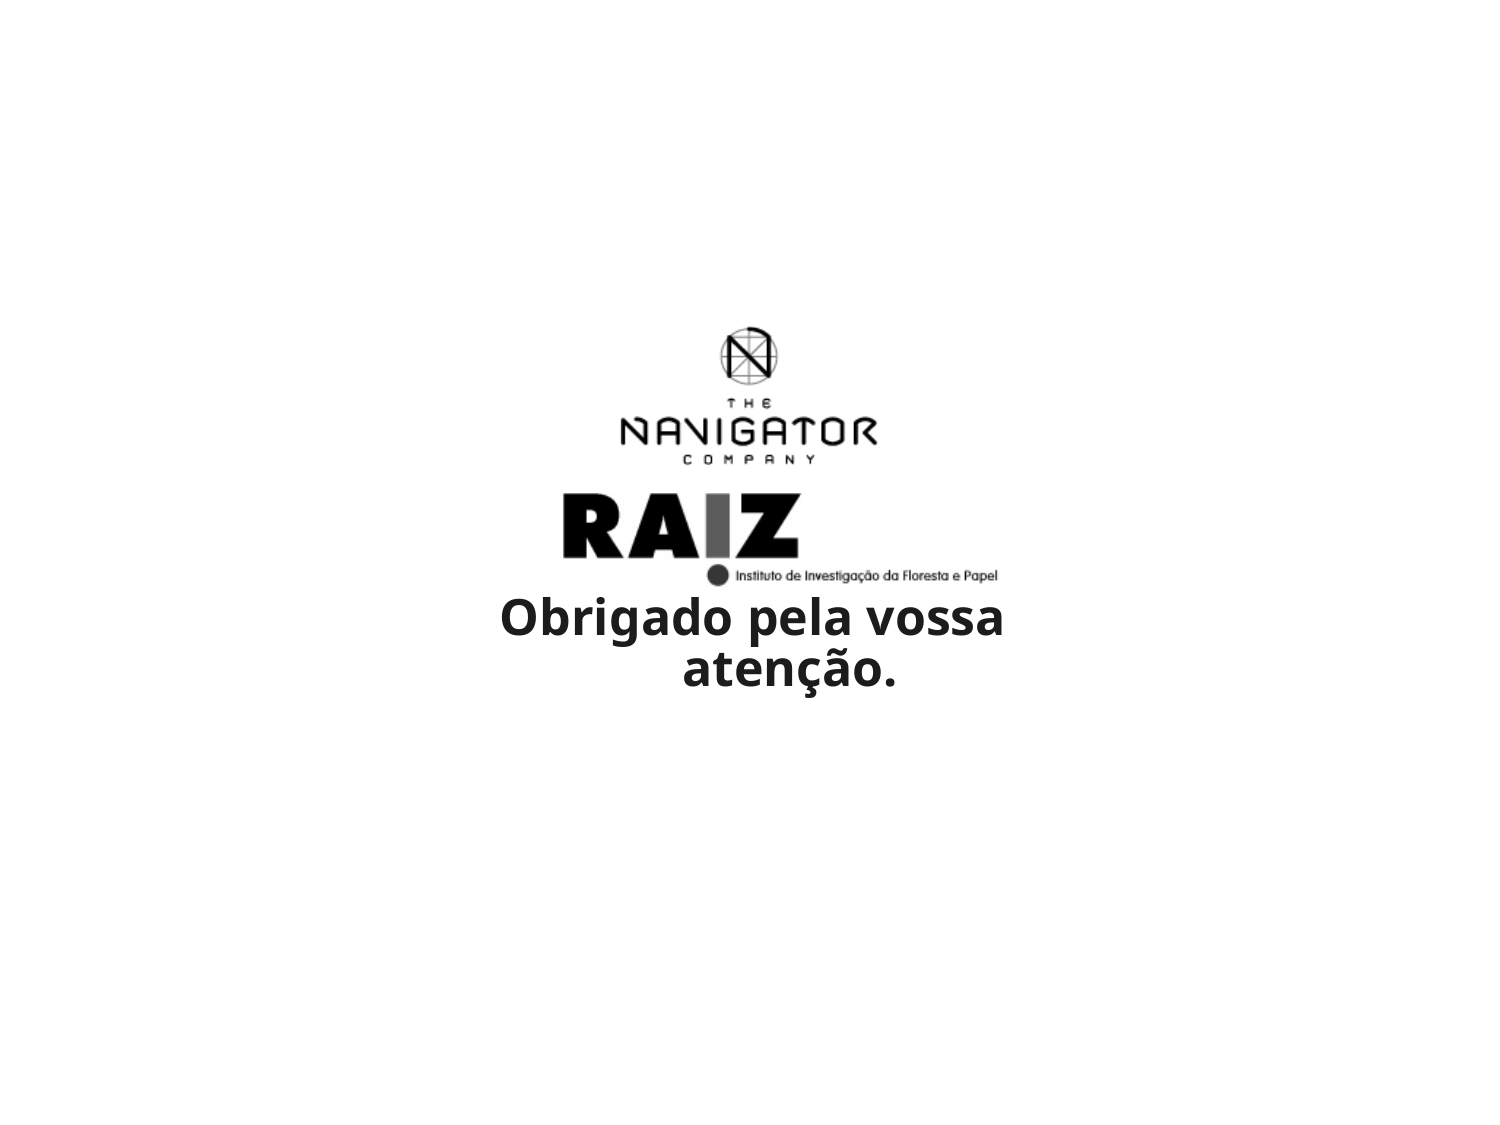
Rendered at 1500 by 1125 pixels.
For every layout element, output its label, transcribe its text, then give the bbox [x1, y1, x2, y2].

picture [562, 300, 1000, 588]
title Obrigado pela vossa atenção. [379, 605, 1121, 776]
